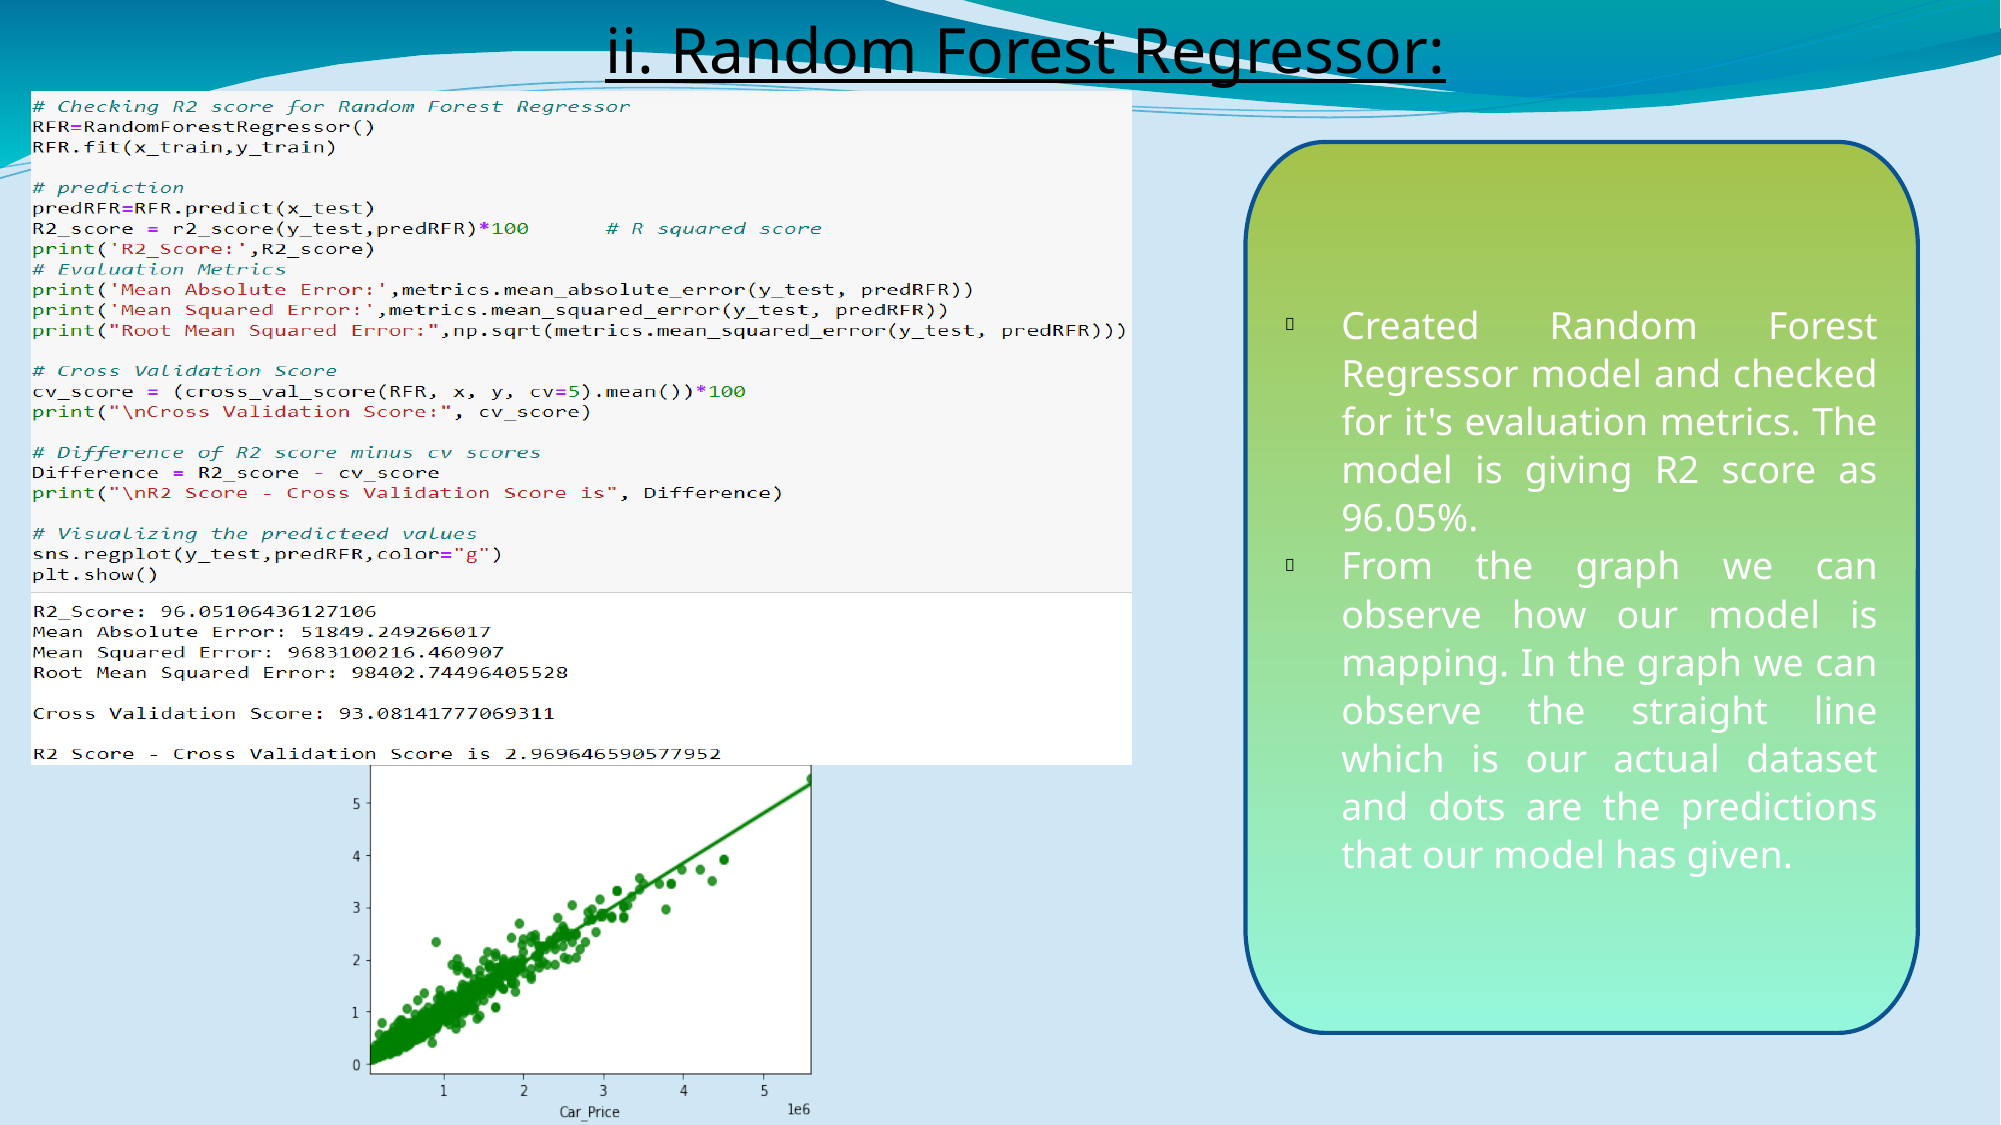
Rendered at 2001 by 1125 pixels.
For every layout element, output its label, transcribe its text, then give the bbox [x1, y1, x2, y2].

text_box ii. Random Forest Regressor: [116, 0, 1918, 95]
picture [31, 91, 1132, 1125]
text_box Created Random Forest Regressor model and checked for it's evaluation metrics. The model is giving R2 score as 96.05%. From the graph we can observe how our model is mapping. In the graph we can observe the straight line which is our actual dataset and dots are the predictions that our model has given. [1245, 141, 1918, 1033]
